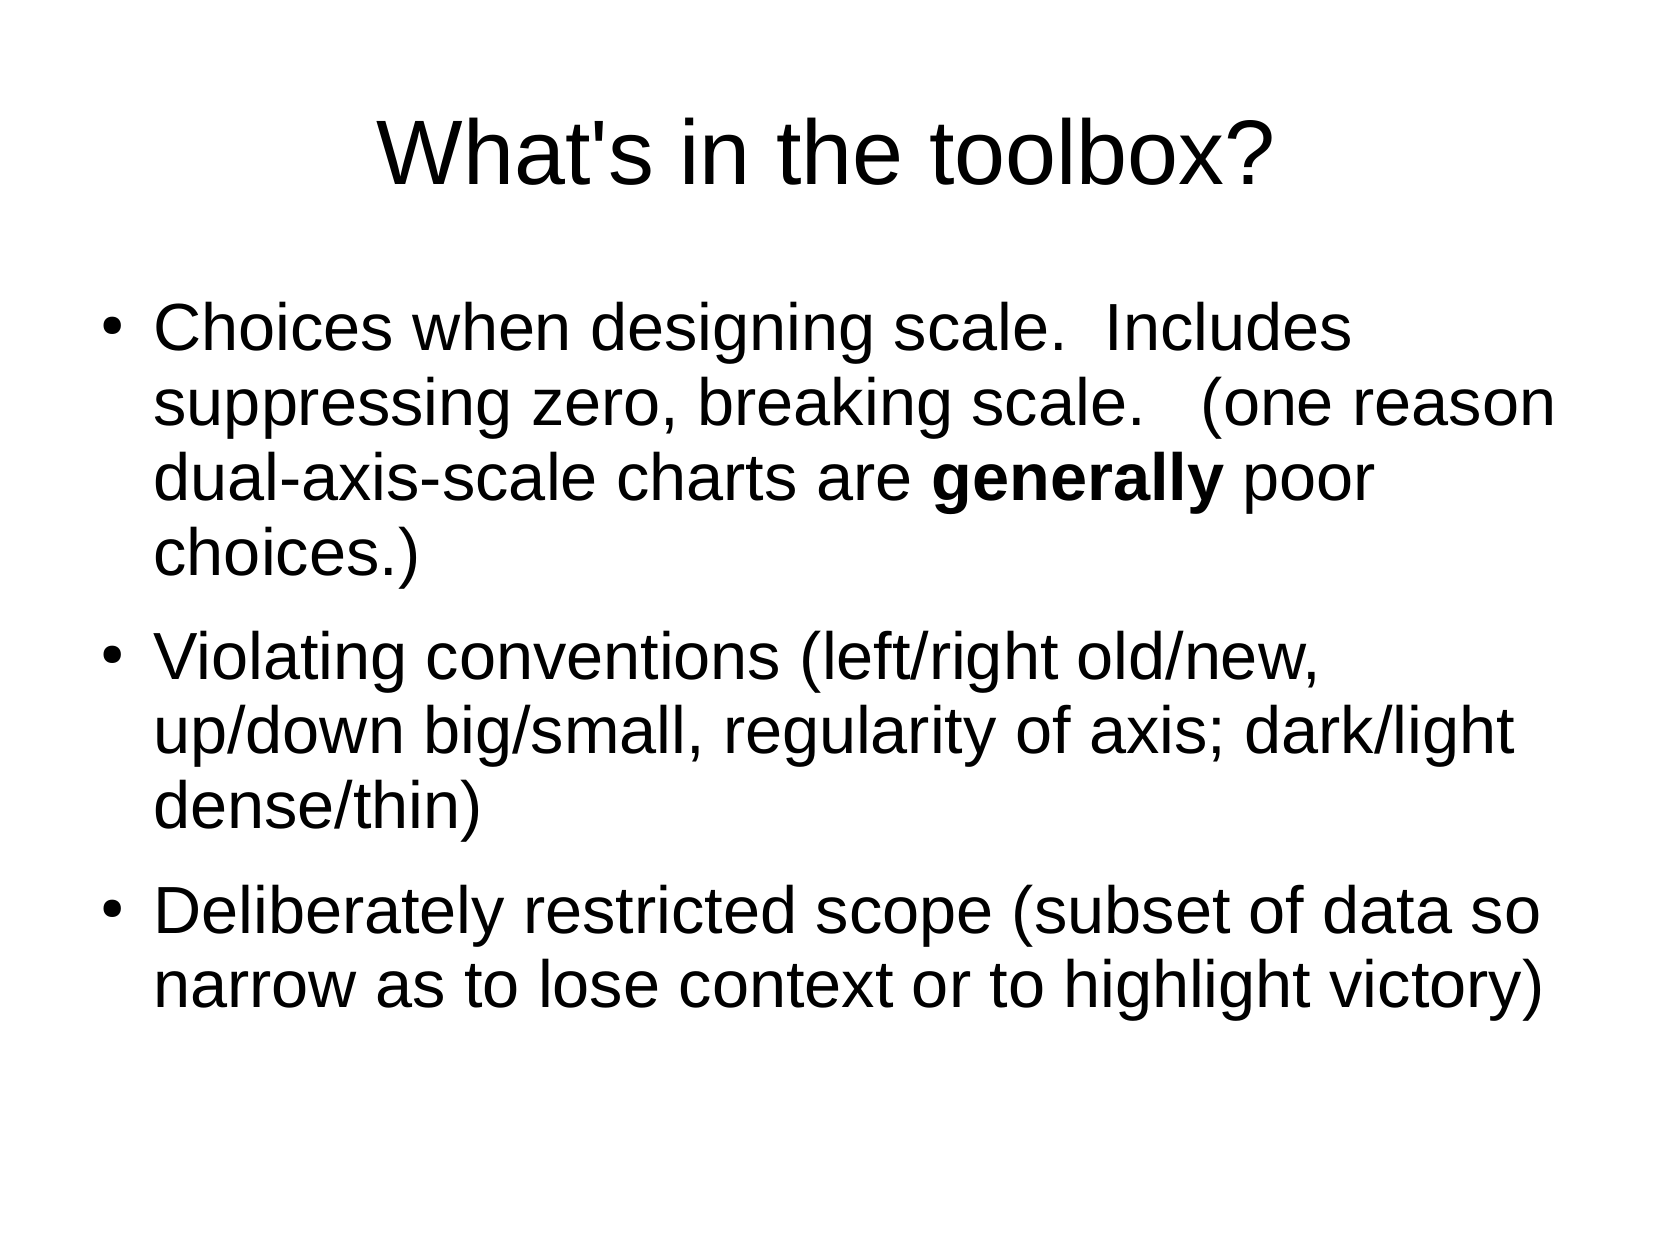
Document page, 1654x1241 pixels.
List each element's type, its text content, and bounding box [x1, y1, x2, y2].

list Choices when designing scale. Includes suppressing zero, breaking scale. (one reason dual-axis-scale charts are generally poor choices.) Violating conventions (left/right old/new, up/down big/small, regularity of axis; dark/light dense/thin) Deliberately restricted scope (subset of data so narrow as to lose context or to highlight victory) [82, 290, 1571, 1125]
title What's in the toolbox? [82, 49, 1571, 257]
